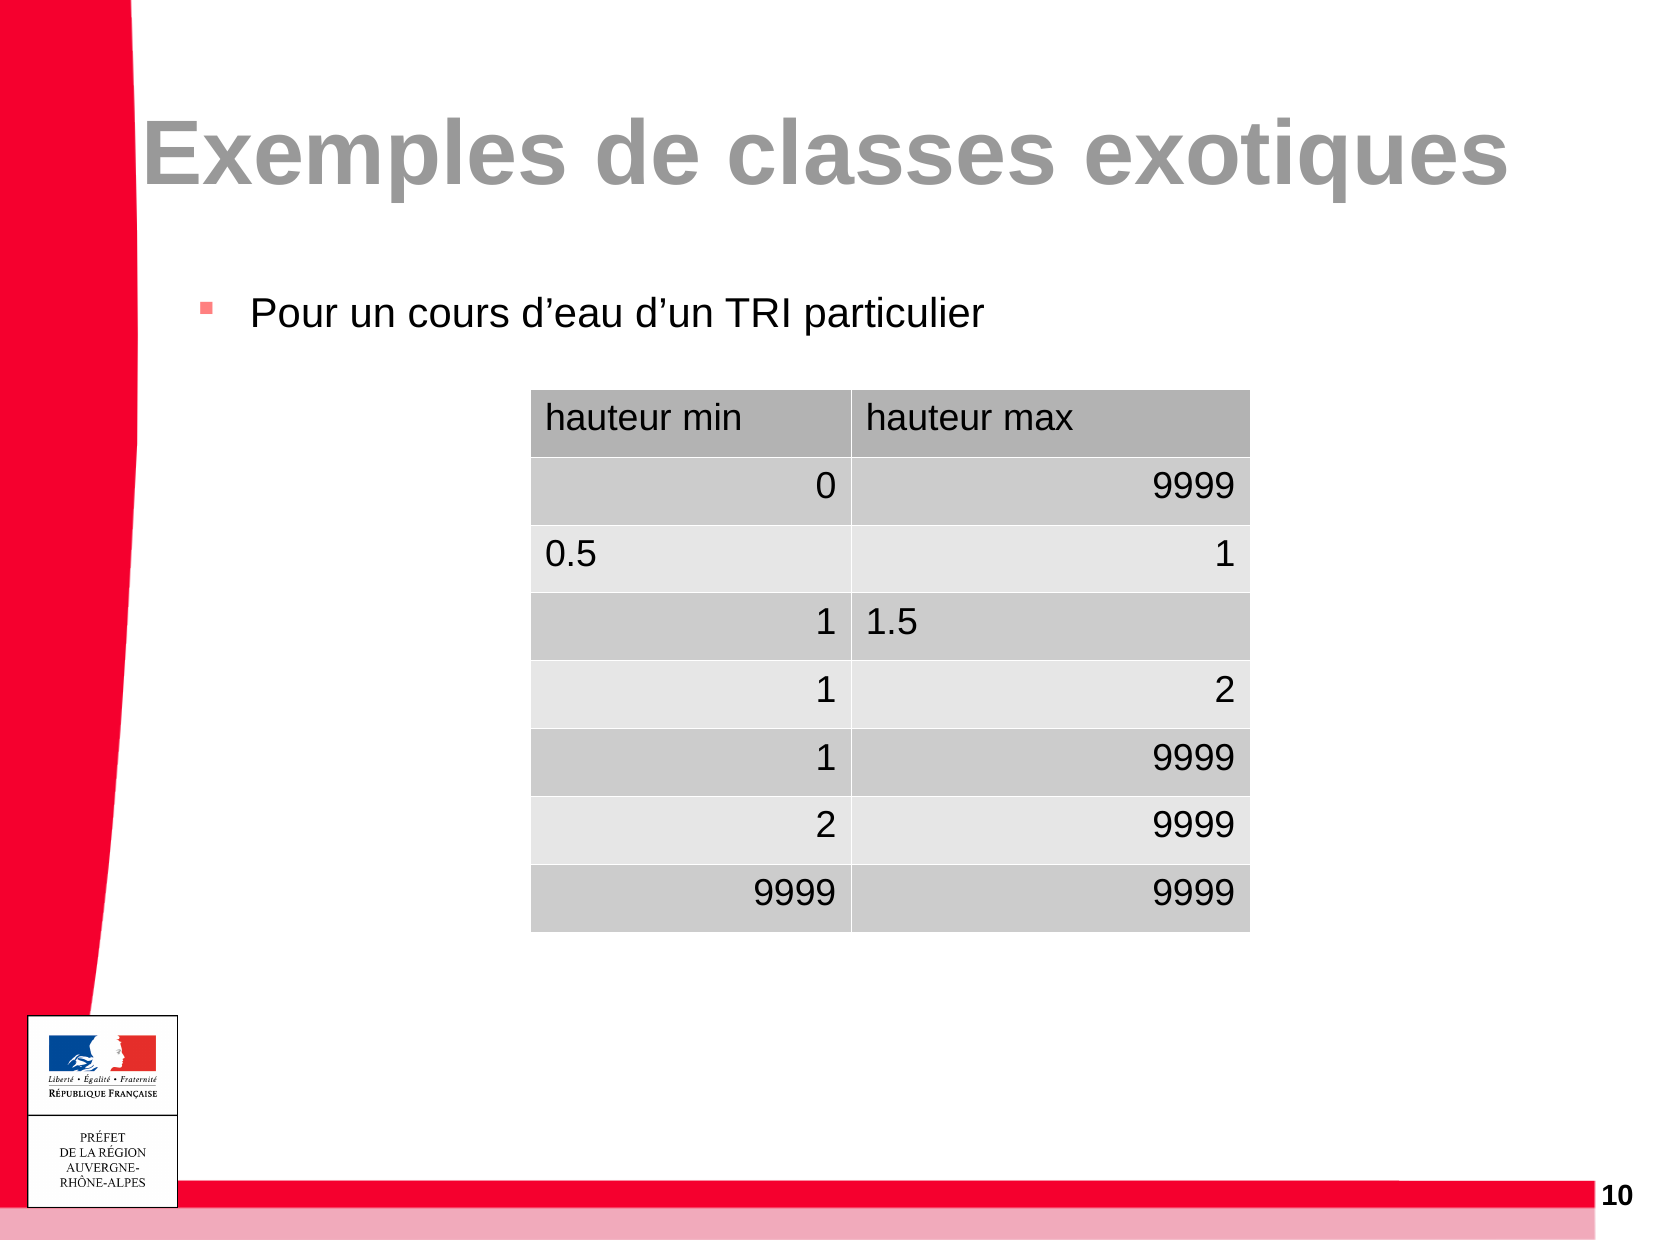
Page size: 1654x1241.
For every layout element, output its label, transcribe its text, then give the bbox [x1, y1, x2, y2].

table_cell 9999 [531, 865, 851, 932]
table_cell 1 [531, 729, 851, 796]
table_header hauteur min [531, 390, 851, 457]
table_cell 9999 [852, 797, 1250, 864]
table_cell 9999 [852, 458, 1250, 525]
table_cell 1 [531, 661, 851, 728]
table_cell 2 [852, 661, 1250, 728]
table_cell 2 [531, 797, 851, 864]
table_cell 1.5 [852, 593, 1250, 660]
table_cell 9999 [852, 865, 1250, 932]
table_cell 0 [531, 458, 851, 525]
table_cell 1 [531, 593, 851, 660]
title Exemples de classes exotiques [82, 49, 1571, 257]
table_cell 1 [852, 526, 1250, 592]
table_cell 0.5 [531, 526, 851, 592]
table_cell 9999 [852, 729, 1250, 796]
picture [0, 0, 1654, 1240]
table_header hauteur max [852, 390, 1250, 457]
list Pour un cours d’eau d’un TRI particulier [179, 290, 1509, 1010]
